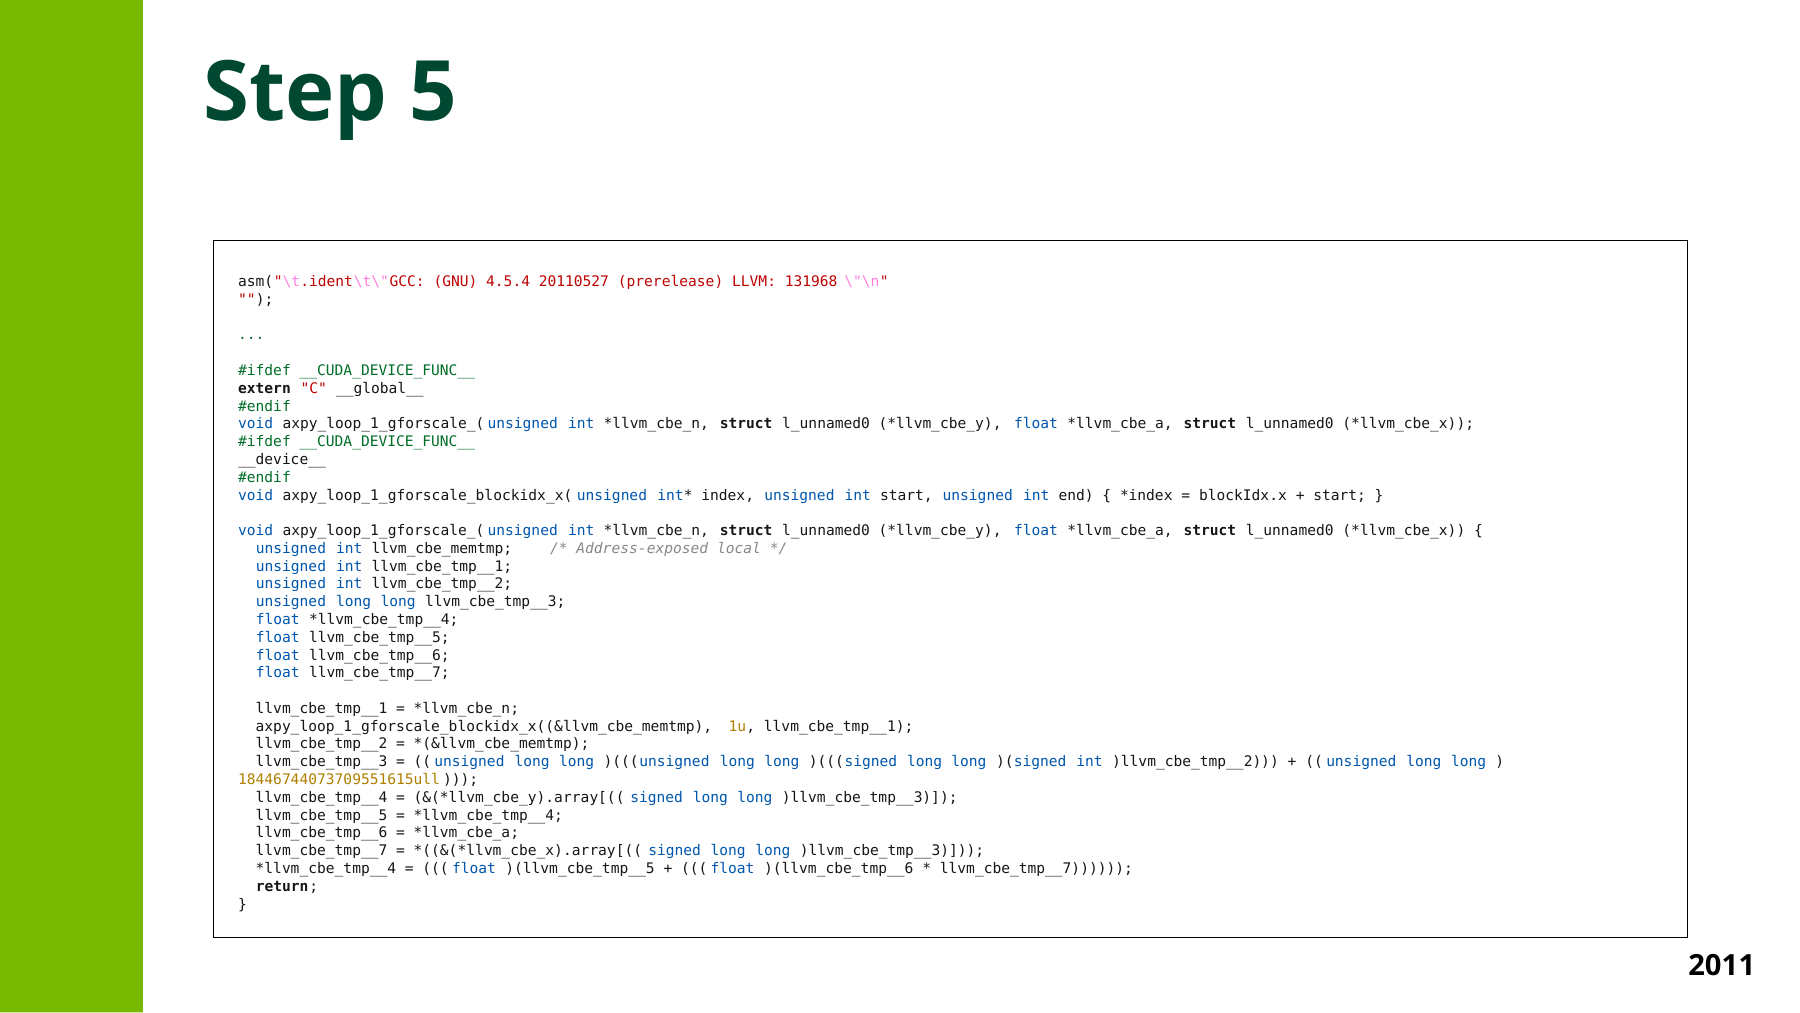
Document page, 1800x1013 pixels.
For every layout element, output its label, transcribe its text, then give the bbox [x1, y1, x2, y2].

title Step 5 [188, 40, 1733, 211]
chart [236, 273, 1641, 918]
